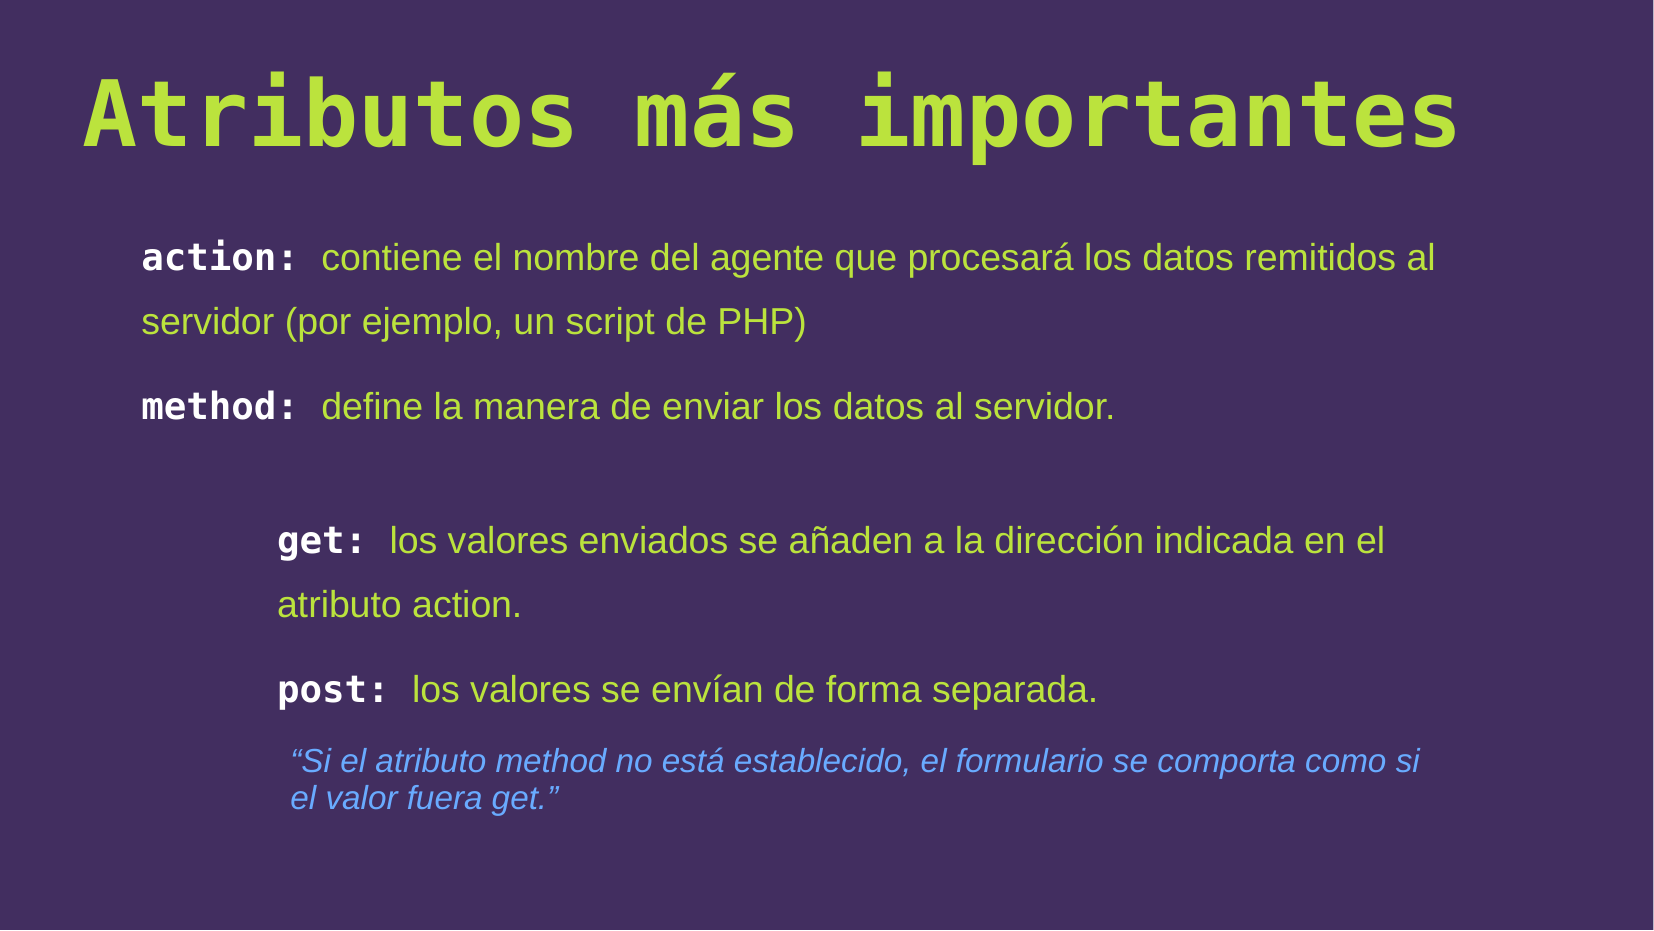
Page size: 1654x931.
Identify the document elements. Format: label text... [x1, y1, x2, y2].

title Atributos más importantes [82, 36, 1571, 193]
text_box get: los valores enviados se añaden a la dirección indicada en el atributo action. post: los valores se envían de forma separada. [277, 496, 1511, 773]
text_box “Si el atributo method no está establecido, el formulario se comporta como si el valor fuera get.” [275, 735, 1472, 836]
text_box action: contiene el nombre del agente que procesará los datos remitidos al servidor (por ejemplo, un script de PHP) method: define la manera de enviar los datos al servidor. [141, 214, 1511, 491]
